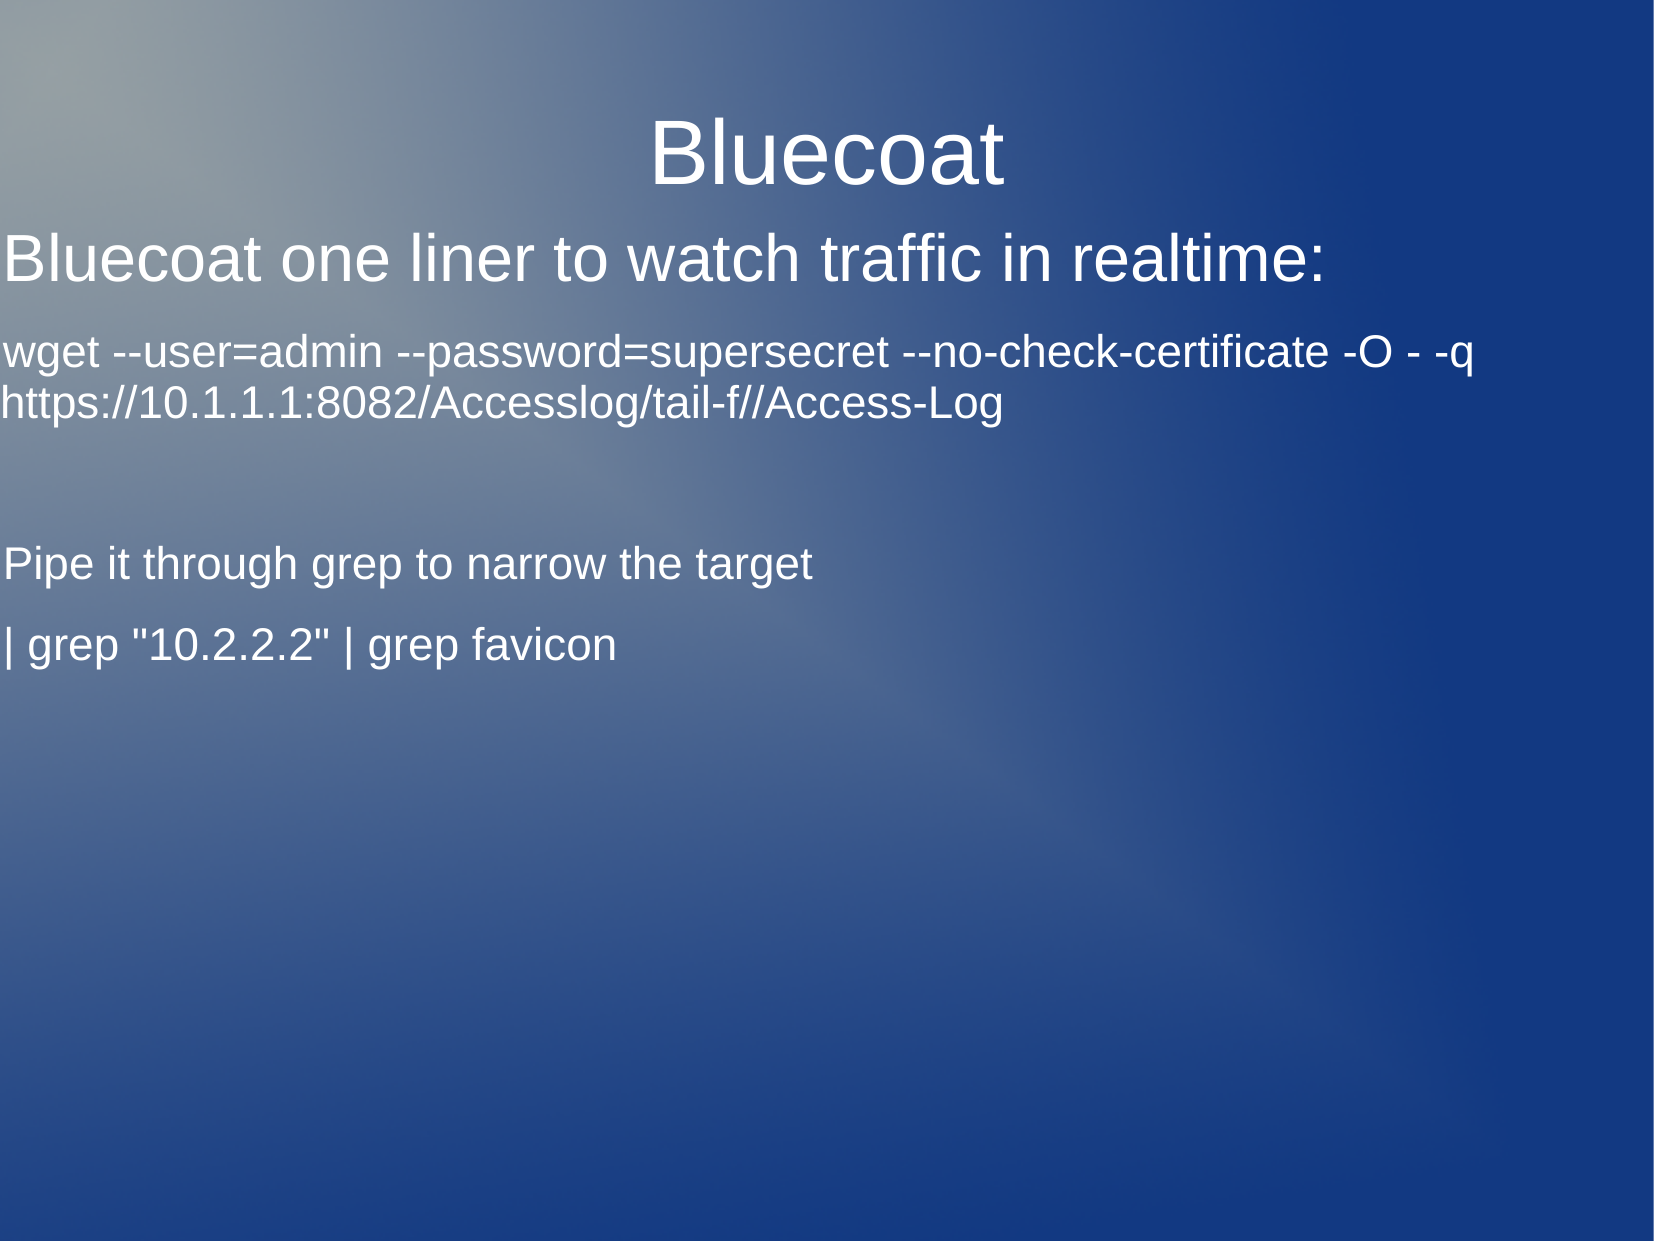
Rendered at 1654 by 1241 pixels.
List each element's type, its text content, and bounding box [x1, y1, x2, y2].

picture [0, 0, 1654, 1241]
list Bluecoat one liner to watch traffic in realtime: wget --user=admin --password=supersecret --no-check-certificate -O - -q https://10.1.1.1:8082/Accesslog/tail-f//Access-Log Pipe it through grep to narrow the target | grep "10.2.2.2" | grep favicon [0, 221, 1651, 1013]
title Bluecoat [82, 49, 1571, 221]
